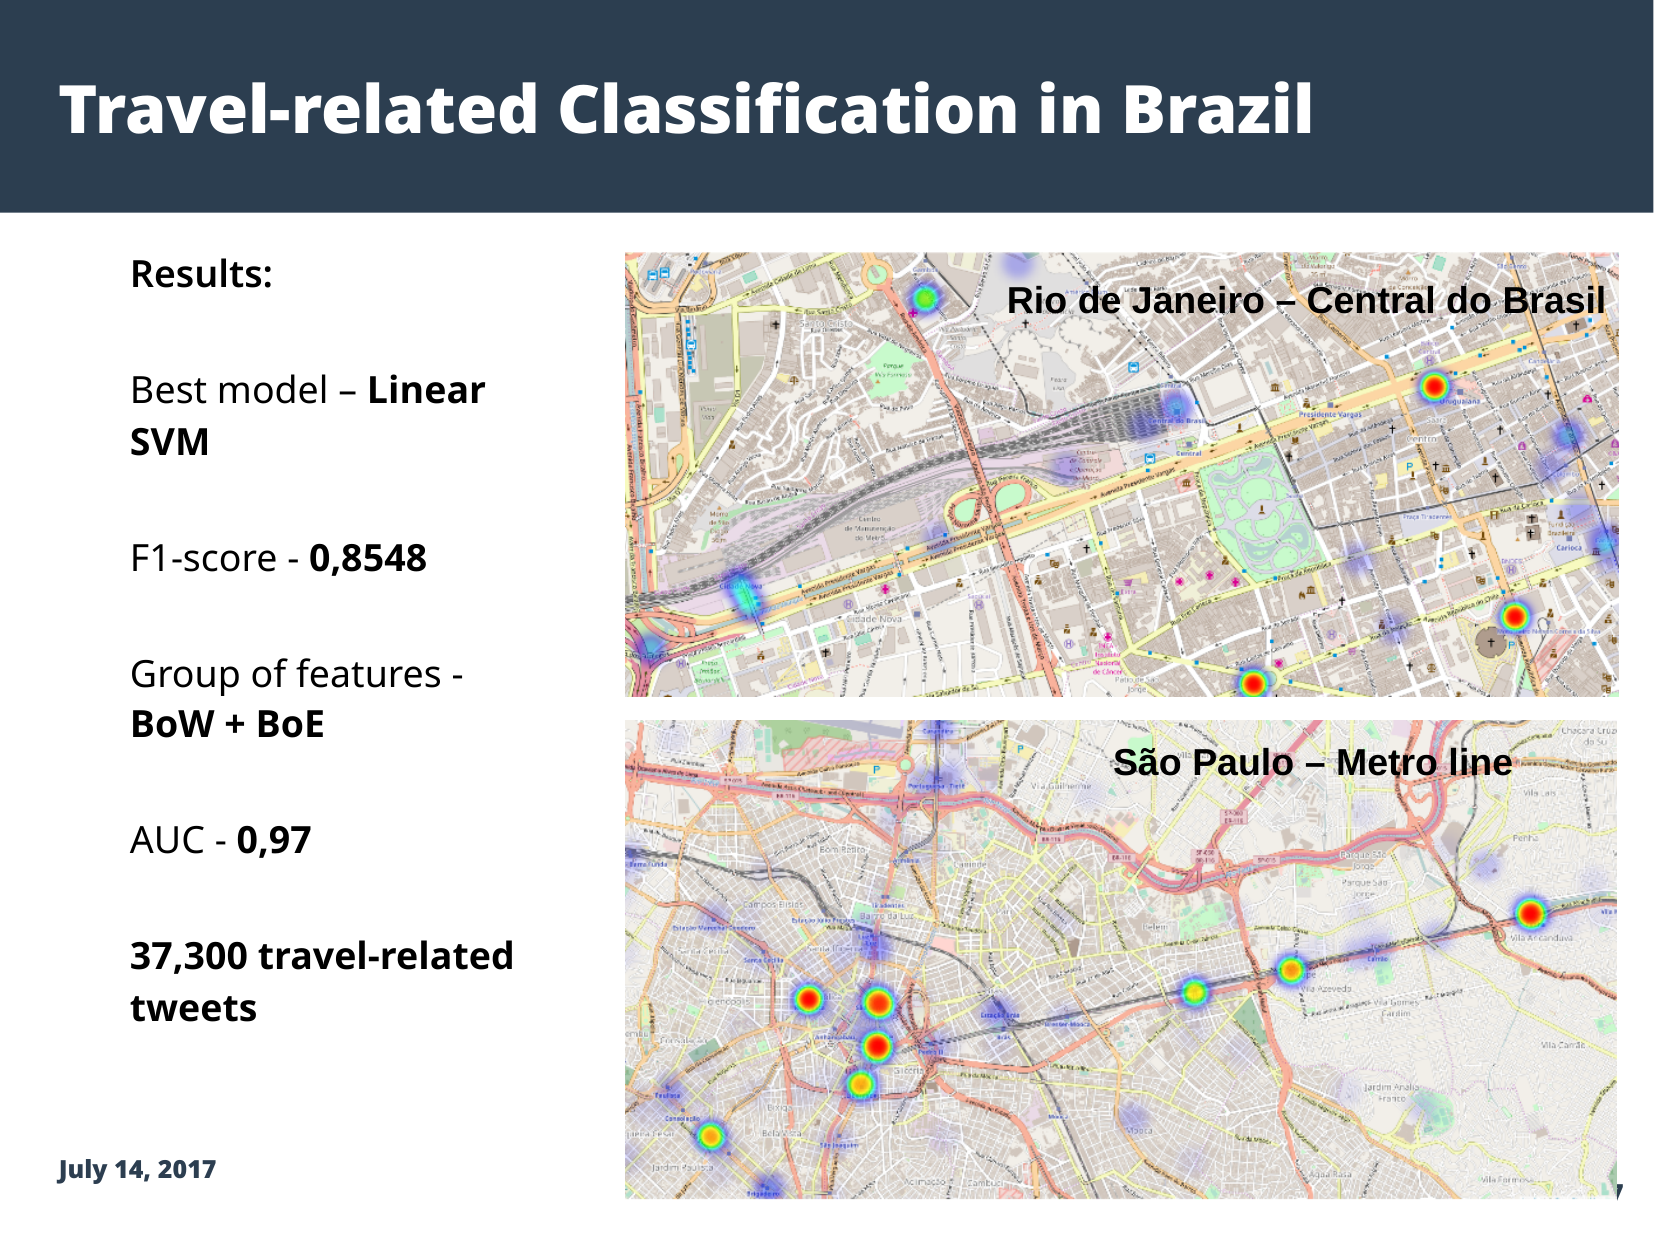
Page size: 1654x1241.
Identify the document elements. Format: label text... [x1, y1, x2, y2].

picture [625, 251, 1619, 697]
title Travel-related Classification in Brazil [59, 29, 1595, 187]
picture [625, 720, 1617, 1203]
list Results: Best model – Linear SVM F1-score - 0,8548 Group of features - BoW + BoE AUC - 0,97 37,300 travel-related tweets [59, 248, 567, 1140]
text_box São Paulo – Metro line [1098, 734, 1560, 792]
text_box Rio de Janeiro – Central do Brasil [992, 271, 1642, 343]
